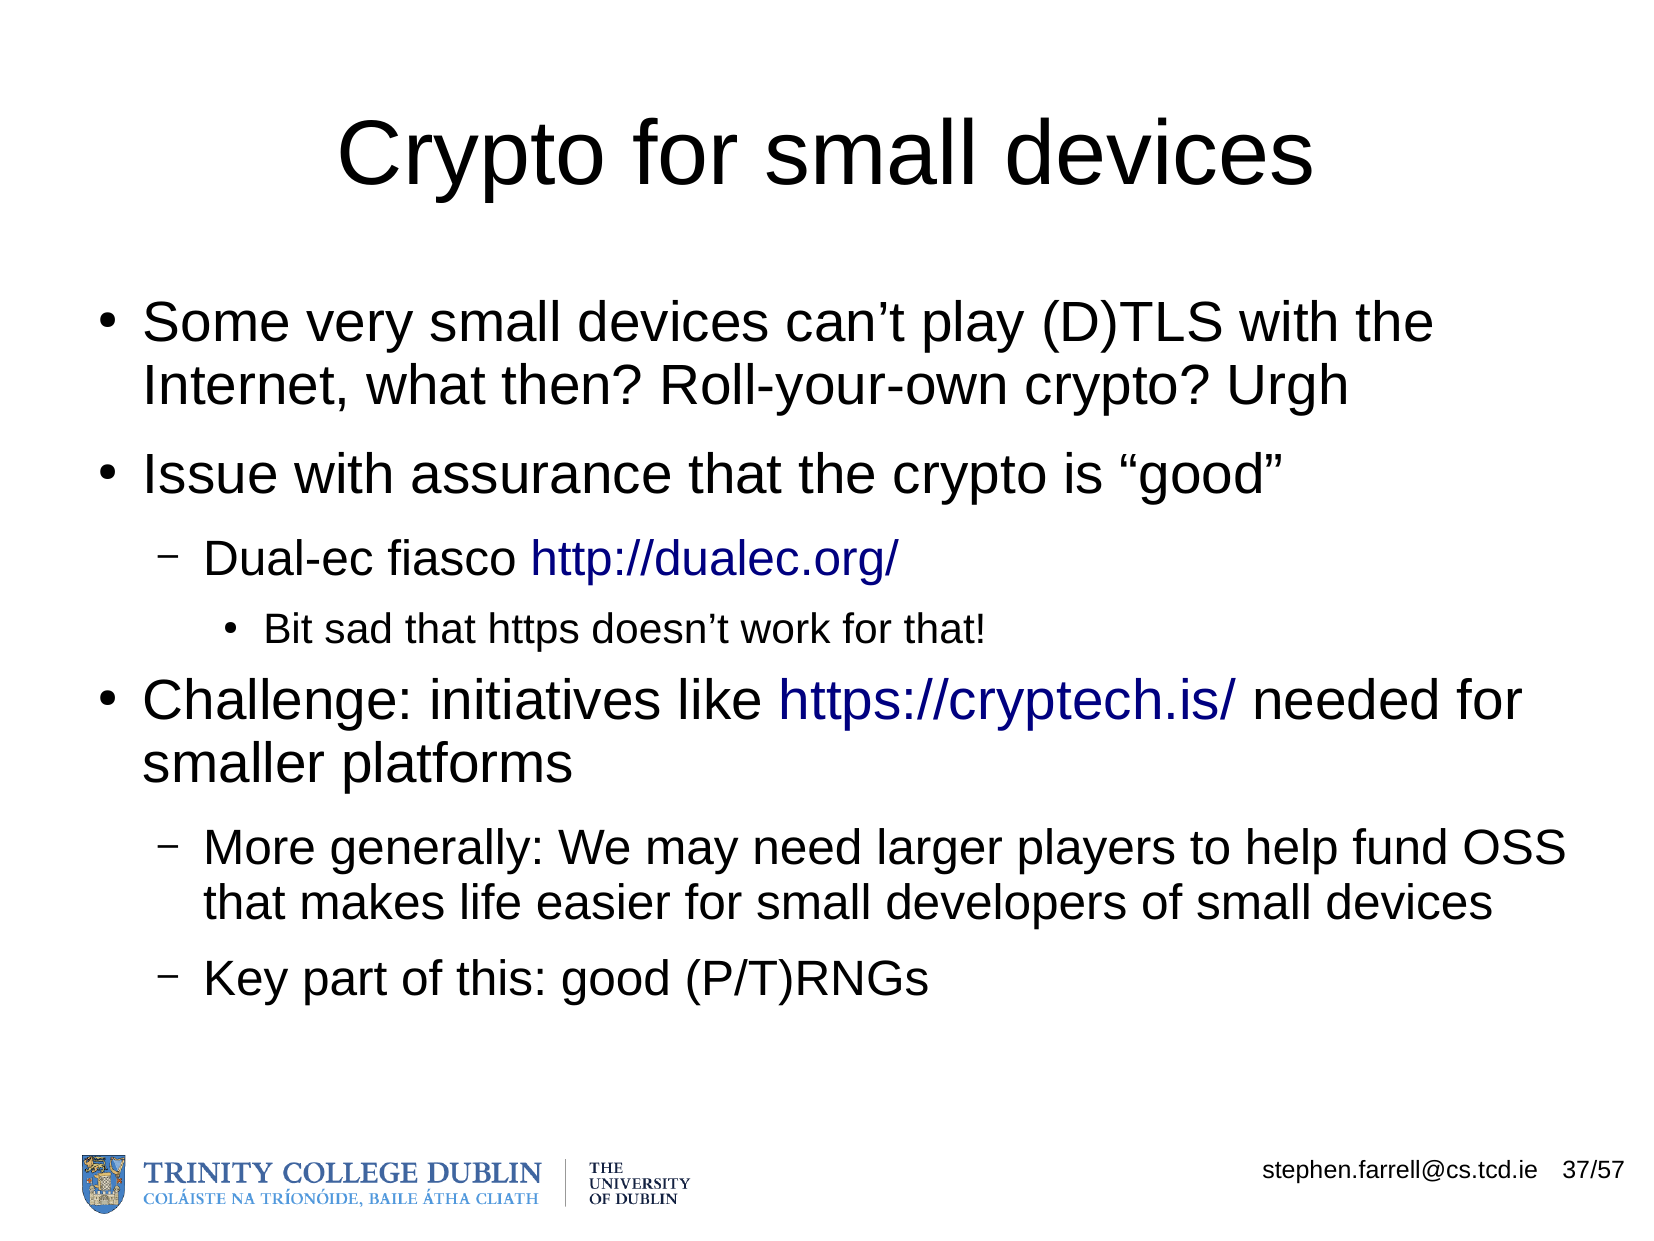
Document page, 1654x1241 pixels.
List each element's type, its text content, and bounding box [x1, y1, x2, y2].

title Crypto for small devices [82, 49, 1571, 257]
list Some very small devices can’t play (D)TLS with the Internet, what then? Roll-your-own crypto? Urgh Issue with assurance that the crypto is “good” Dual-ec fiasco http://dualec.org/ Bit sad that https doesn’t work for that! Challenge: initiatives like https://cryptech.is/ needed for smaller platforms More generally: We may need larger players to help fund OSS that makes life easier for small developers of small devices Key part of this: good (P/T)RNGs [82, 290, 1571, 1010]
picture [82, 1155, 694, 1214]
